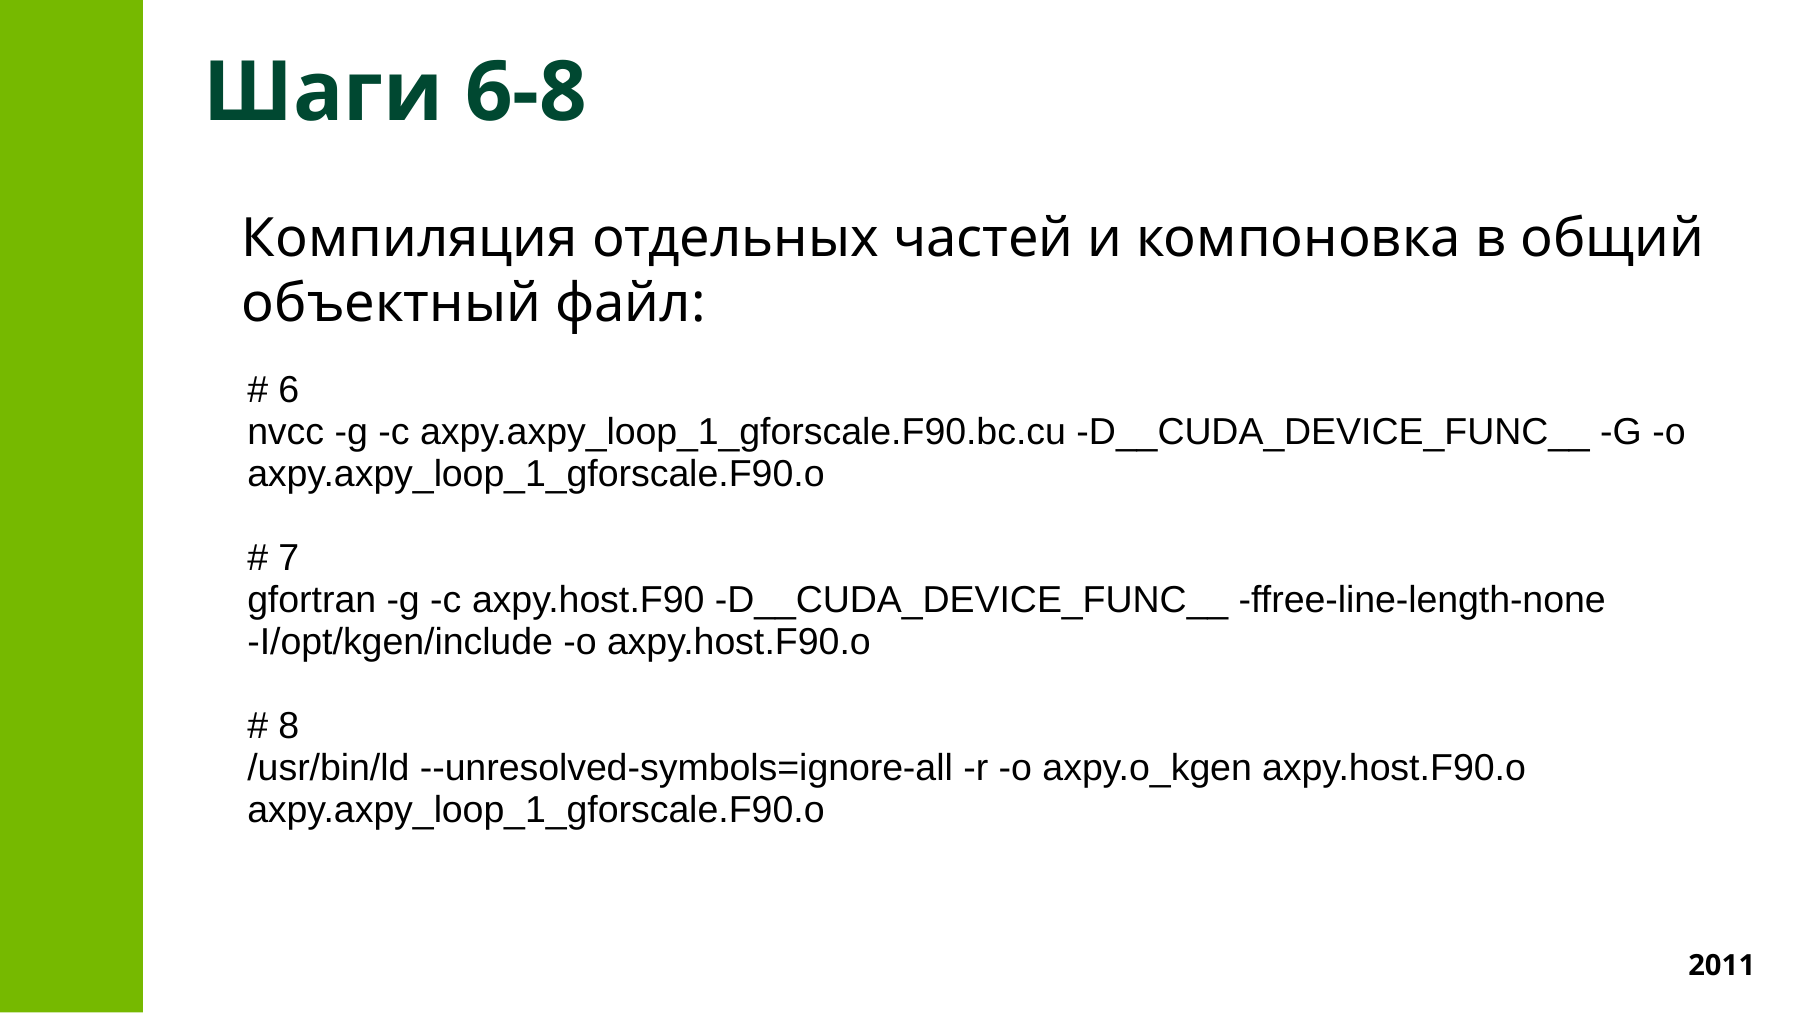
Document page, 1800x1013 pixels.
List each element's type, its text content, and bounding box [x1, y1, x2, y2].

title Шаги 6-8 [188, 40, 1733, 195]
text_box # 6 nvcc -g -c axpy.axpy_loop_1_gforscale.F90.bc.cu -D__CUDA_DEVICE_FUNC__ -G -o axpy.axpy_loop_1_gforscale.F90.o # 7 gfortran -g -c axpy.host.F90 -D__CUDA_DEVICE_FUNC__ -ffree-line-length-none -I/opt/kgen/include -o axpy.host.F90.o # 8 /usr/bin/ld --unresolved-symbols=ignore-all -r -o axpy.o_kgen axpy.host.F90.o axpy.axpy_loop_1_gforscale.F90.o [232, 361, 1763, 881]
list Компиляция отдельных частей и компоновка в общий объектный файл: [188, 195, 1733, 865]
